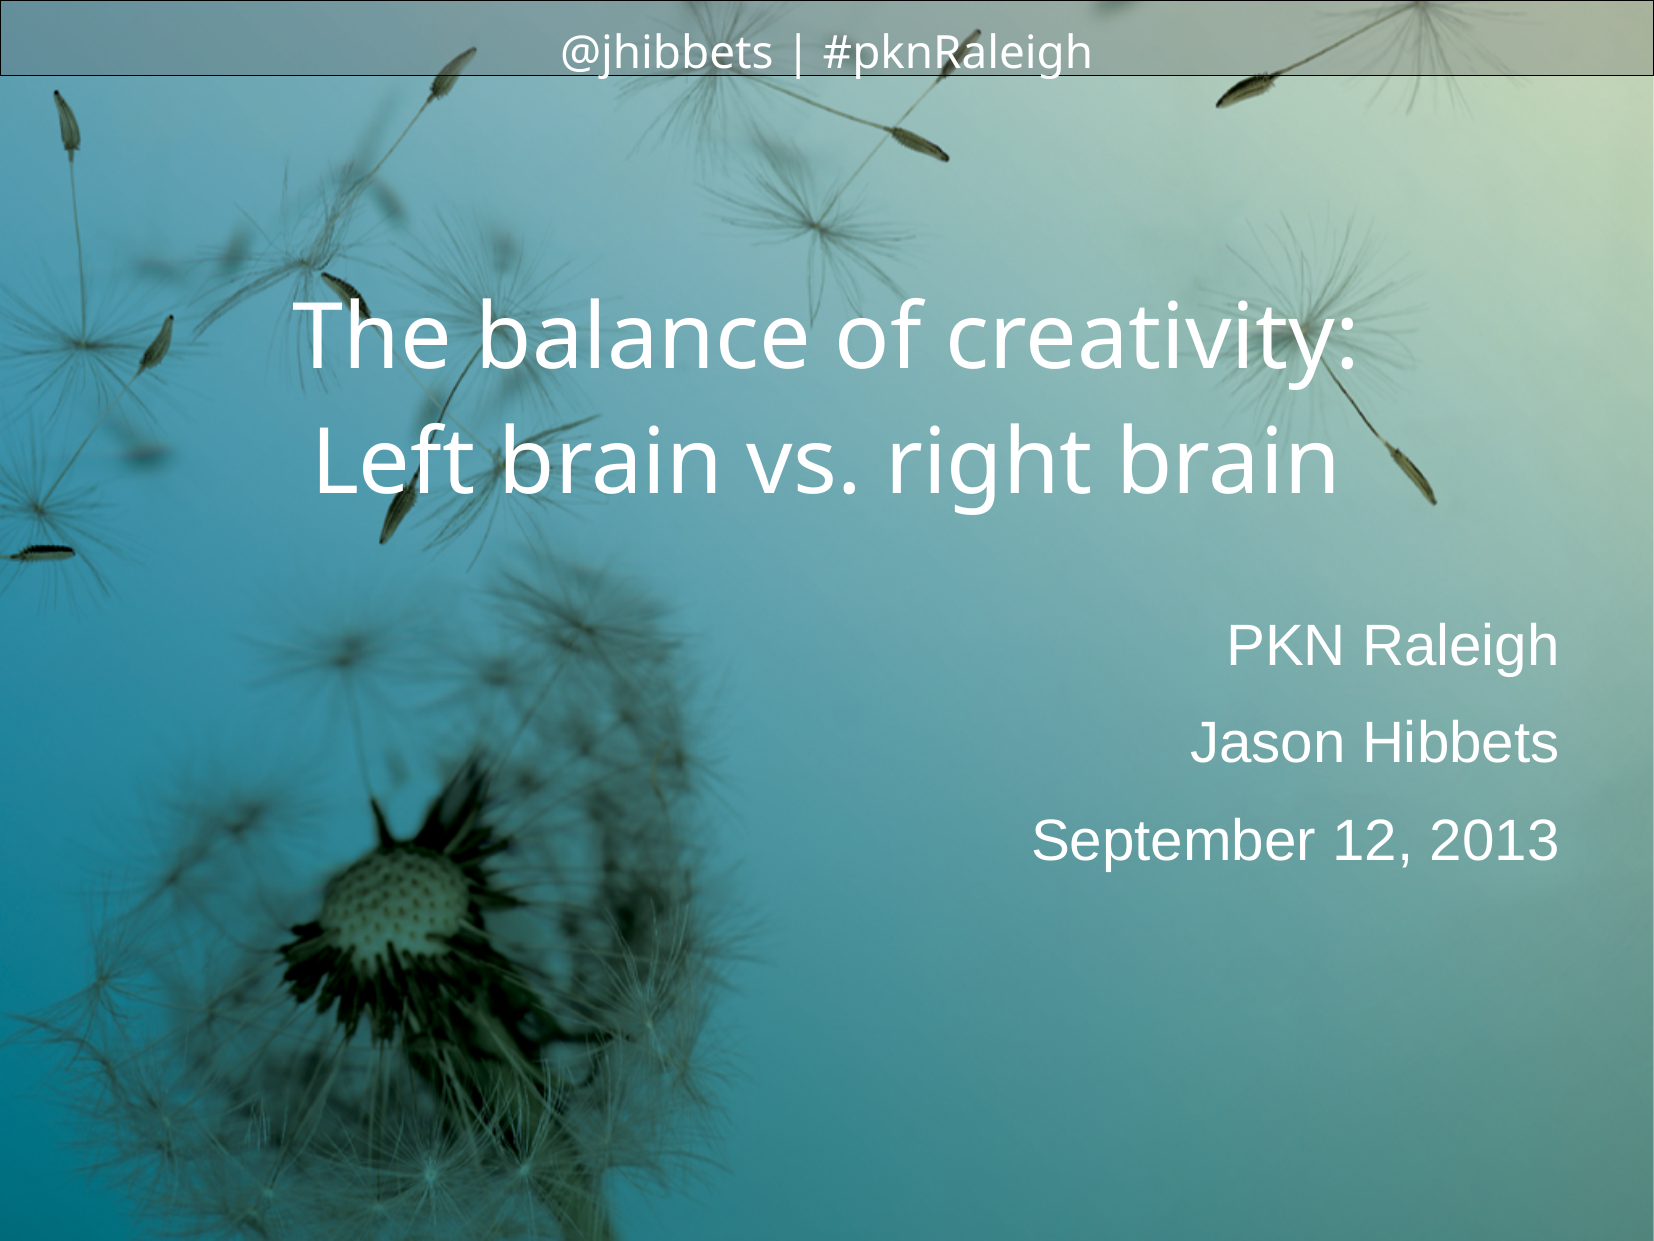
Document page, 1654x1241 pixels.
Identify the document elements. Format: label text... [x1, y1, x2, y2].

picture [0, 76, 1654, 1241]
title The balance of creativity: Left brain vs. right brain [82, 291, 1571, 499]
text_box PKN Raleigh Jason Hibbets September 12, 2013 [105, 572, 1576, 848]
